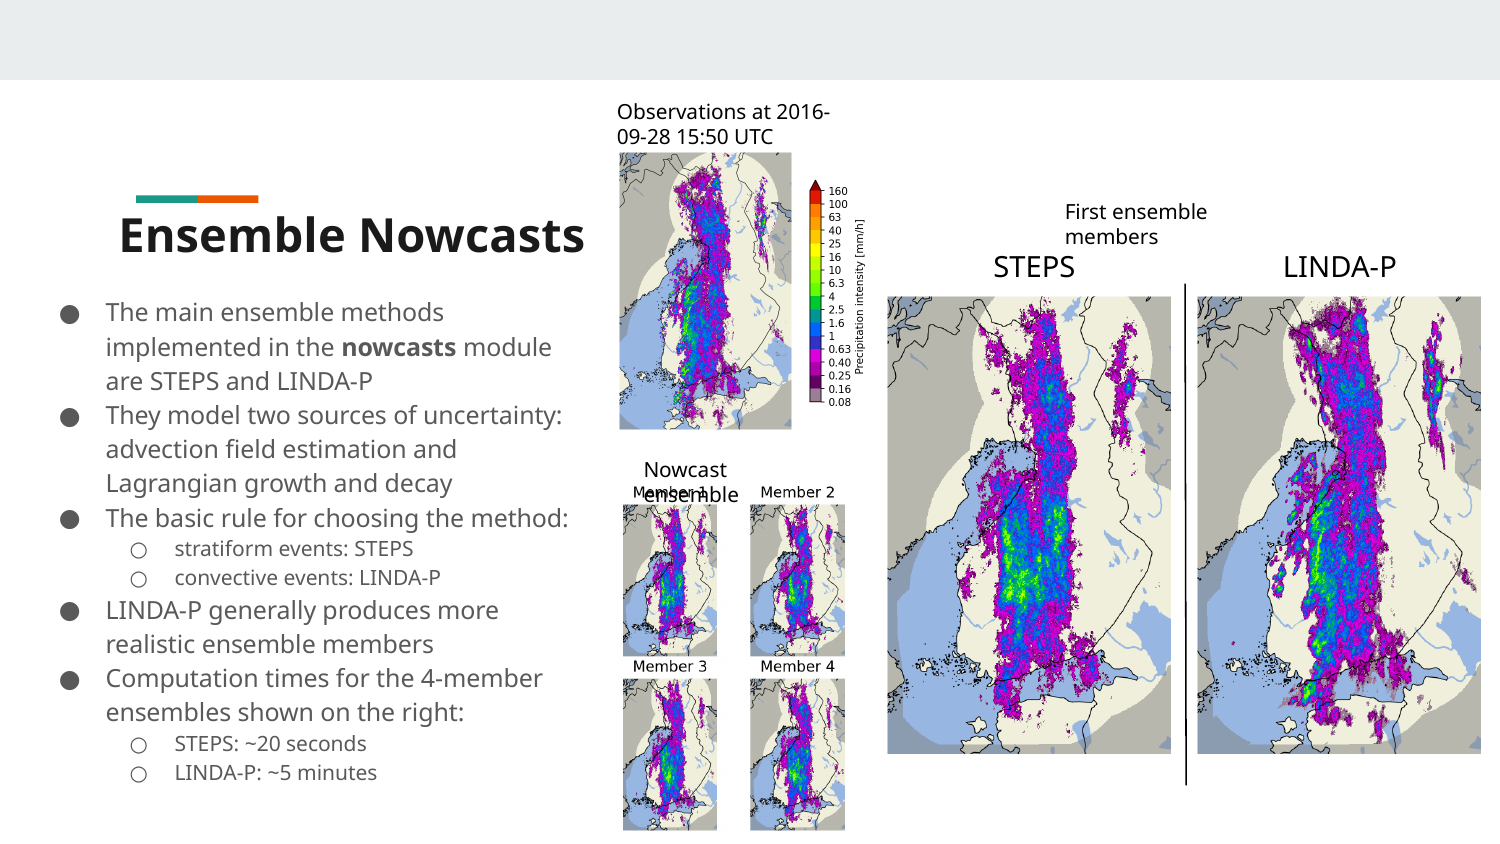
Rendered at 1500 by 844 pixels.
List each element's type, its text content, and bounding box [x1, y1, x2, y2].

text_box First ensemble members [1049, 183, 1311, 264]
picture [612, 145, 873, 437]
picture [875, 284, 1183, 766]
picture [614, 477, 853, 839]
title Ensemble Nowcasts [103, 189, 608, 278]
picture [1186, 284, 1493, 766]
text_box Observations at 2016-09-28 15:50 UTC [601, 83, 858, 164]
text_box LINDA-P [1267, 233, 1426, 284]
list The main ensemble methods implemented in the nowcasts module are STEPS and LINDA-P They model two sources of uncertainty: advection field estimation and Lagrangian growth and decay The basic rule for choosing the method: stratiform events: STEPS convective events: LINDA-P LINDA-P generally produces more realistic ensemble members Computation times for the 4-member ensembles shown on the right: STEPS: ~20 seconds LINDA-P: ~5 minutes [21, 277, 602, 811]
text_box STEPS [978, 233, 1093, 284]
text_box Nowcast ensemble [628, 441, 838, 522]
